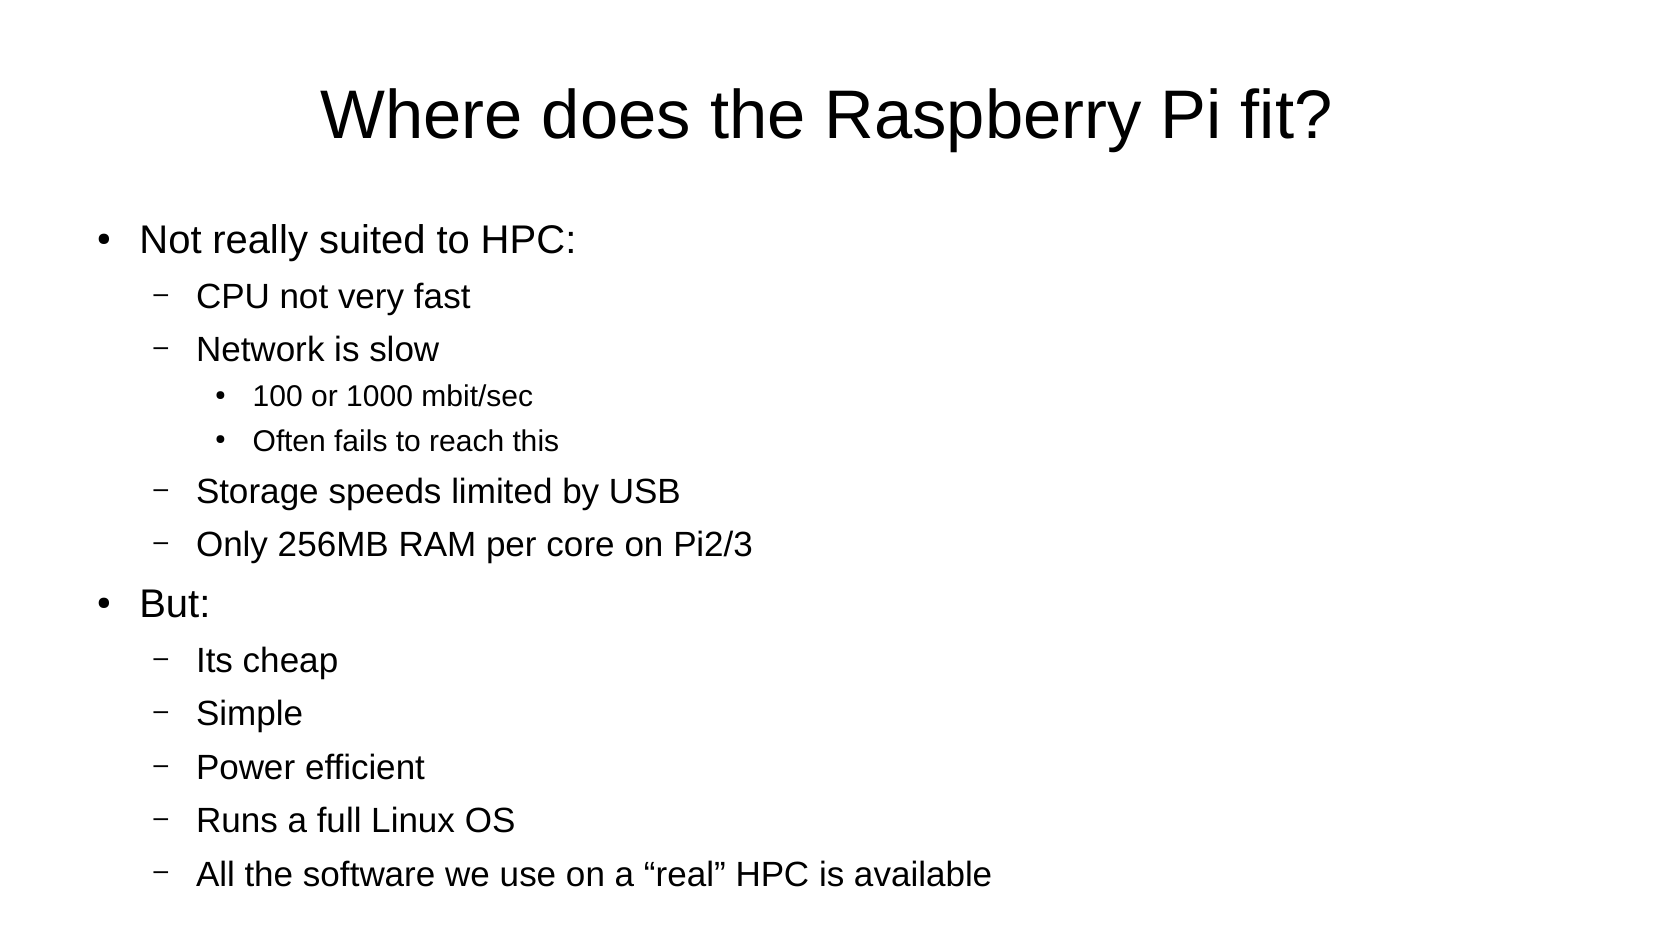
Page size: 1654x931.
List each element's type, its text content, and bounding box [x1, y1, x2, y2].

list Not really suited to HPC: CPU not very fast Network is slow 100 or 1000 mbit/sec Often fails to reach this Storage speeds limited by USB Only 256MB RAM per core on Pi2/3 But: Its cheap Simple Power efficient Runs a full Linux OS All the software we use on a “real” HPC is available [82, 217, 1595, 898]
title Where does the Raspberry Pi fit? [82, 37, 1571, 193]
